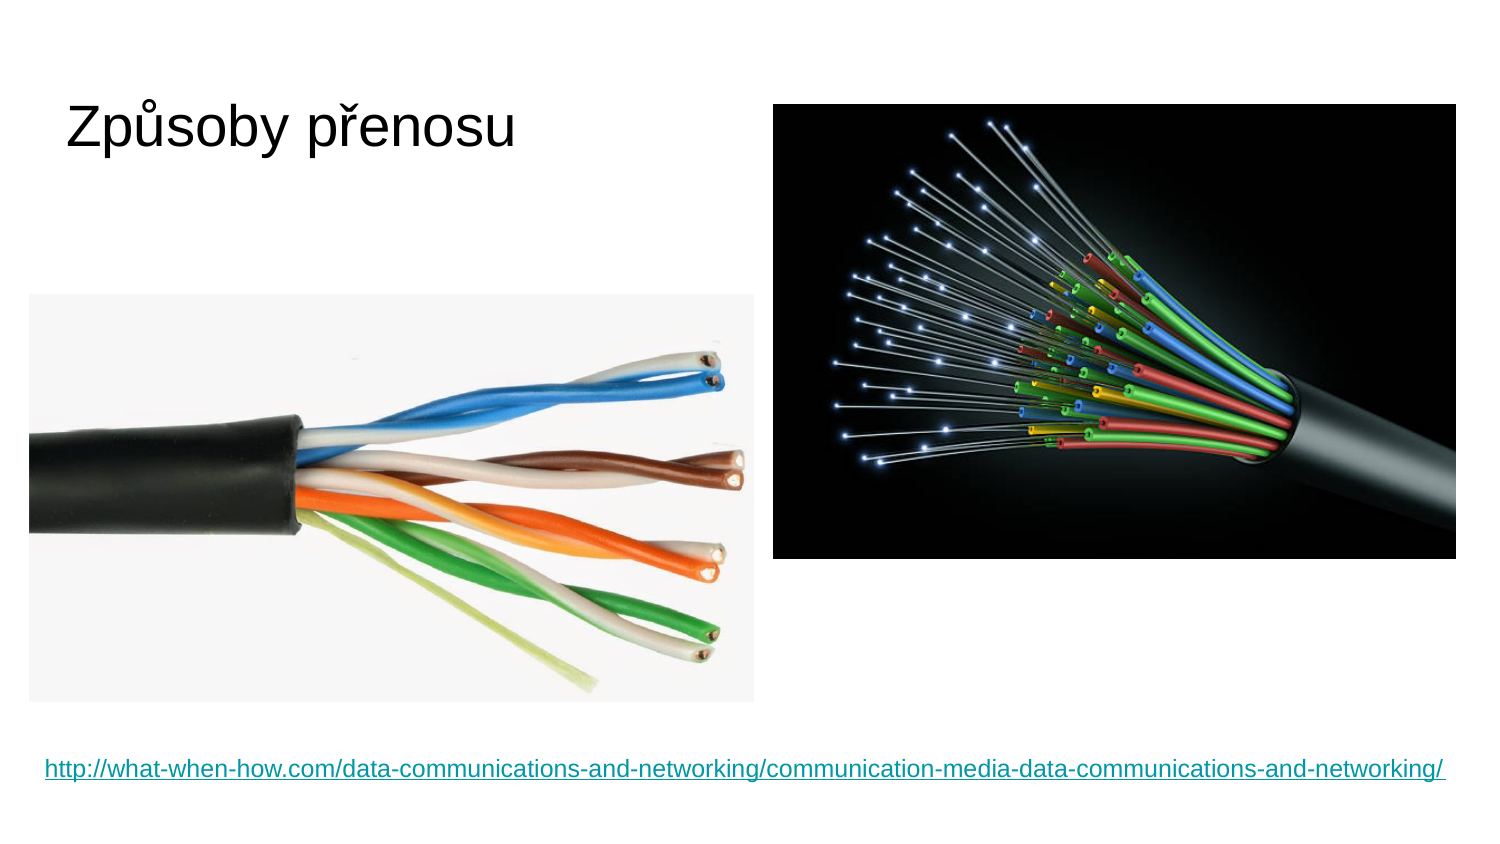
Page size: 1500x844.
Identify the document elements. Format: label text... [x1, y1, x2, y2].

text_box http://what-when-how.com/data-communications-and-networking/communication-media-data-communications-and-networking/ [29, 737, 1464, 804]
picture [773, 104, 1456, 559]
picture [29, 294, 754, 702]
title Způsoby přenosu [51, 72, 1449, 167]
